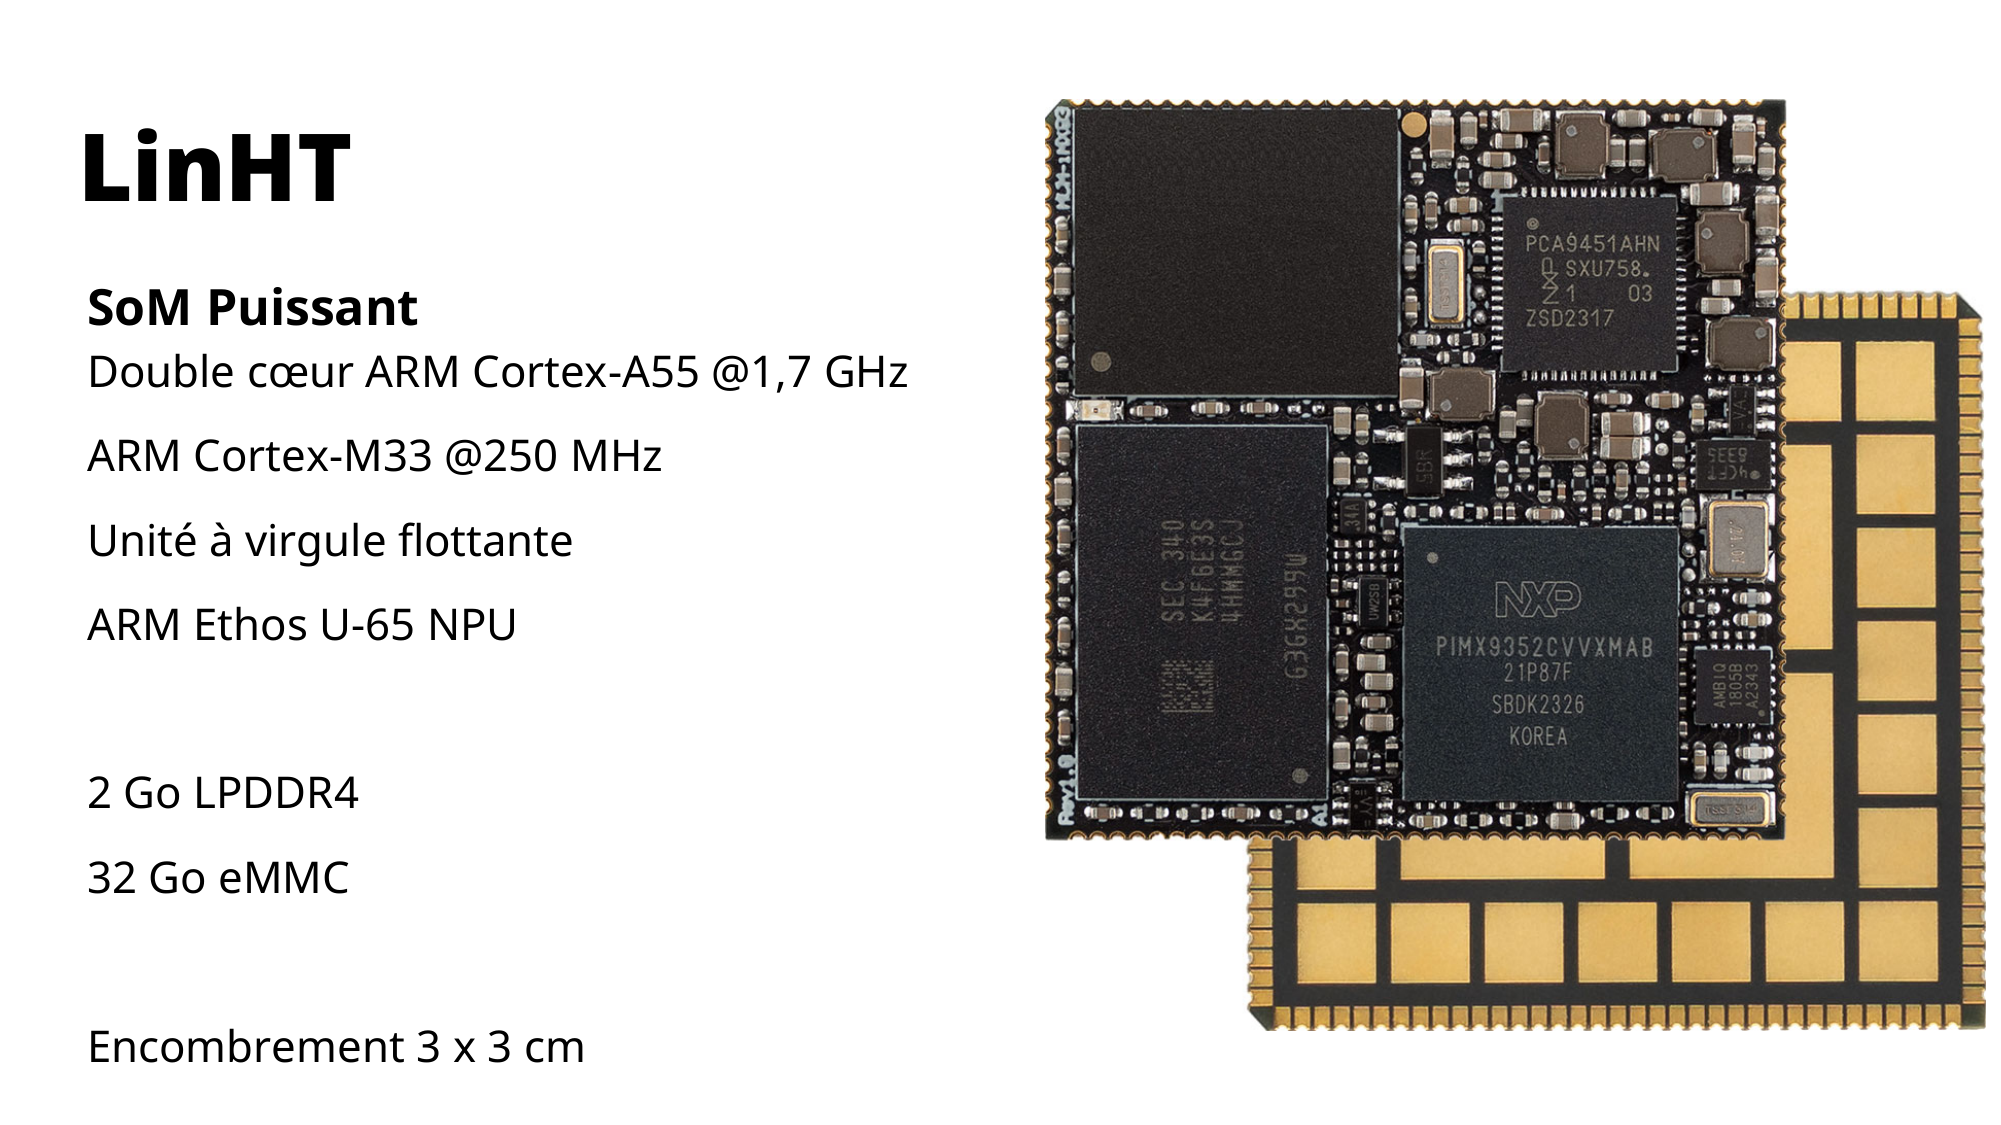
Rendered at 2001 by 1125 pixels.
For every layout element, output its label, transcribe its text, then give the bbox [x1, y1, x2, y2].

text_box SoM Puissant Double cœur ARM Cortex-A55 @1,7 GHz ARM Cortex-M33 @250 MHz Unité à virgule flottante ARM Ethos U-65 NPU 2 Go LPDDR4 32 Go eMMC Encombrement 3 x 3 cm [87, 272, 1891, 1125]
picture [1045, 99, 1986, 1031]
text_box LinHT [78, 101, 1045, 234]
